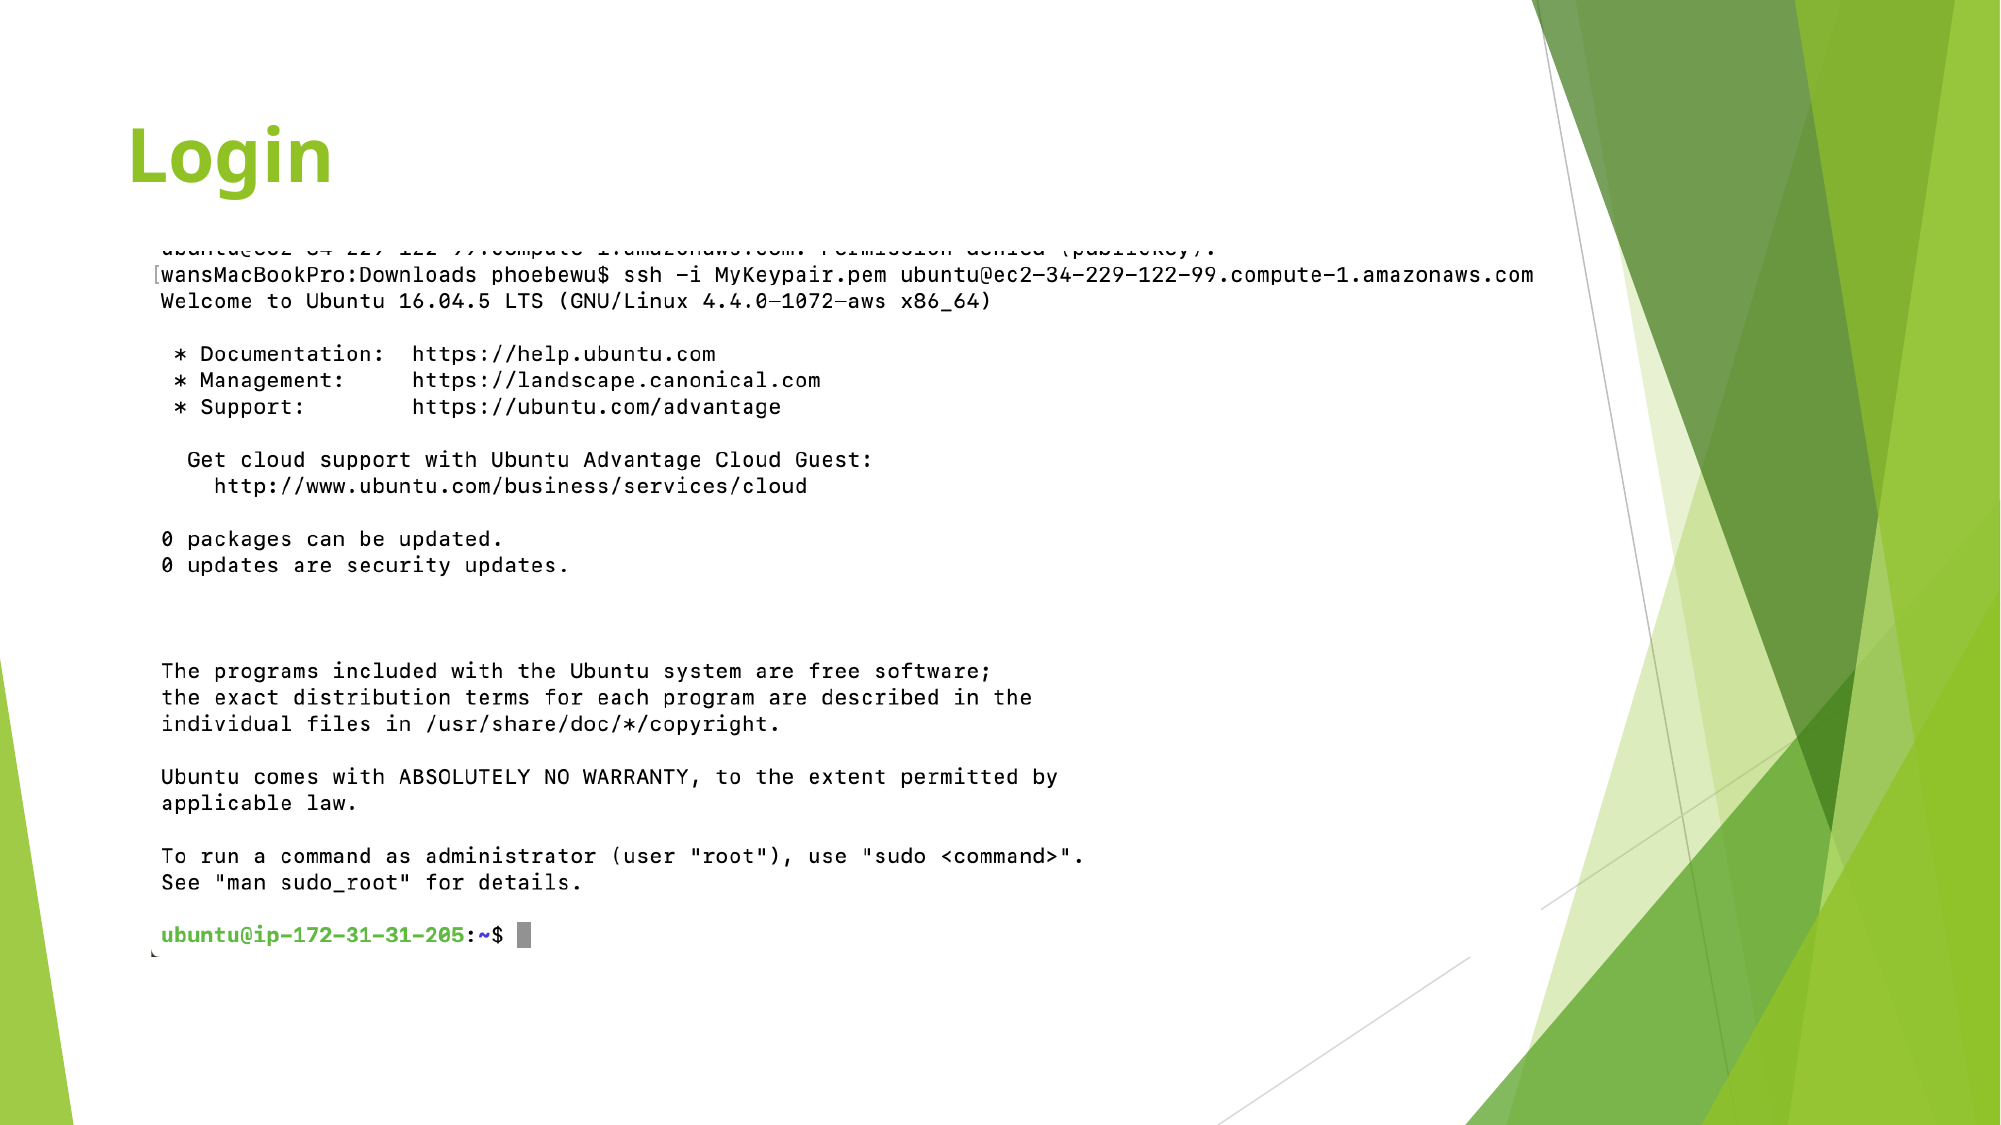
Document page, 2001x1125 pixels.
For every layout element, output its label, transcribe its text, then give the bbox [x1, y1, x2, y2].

picture [151, 251, 1541, 957]
title Login [111, 99, 1522, 317]
